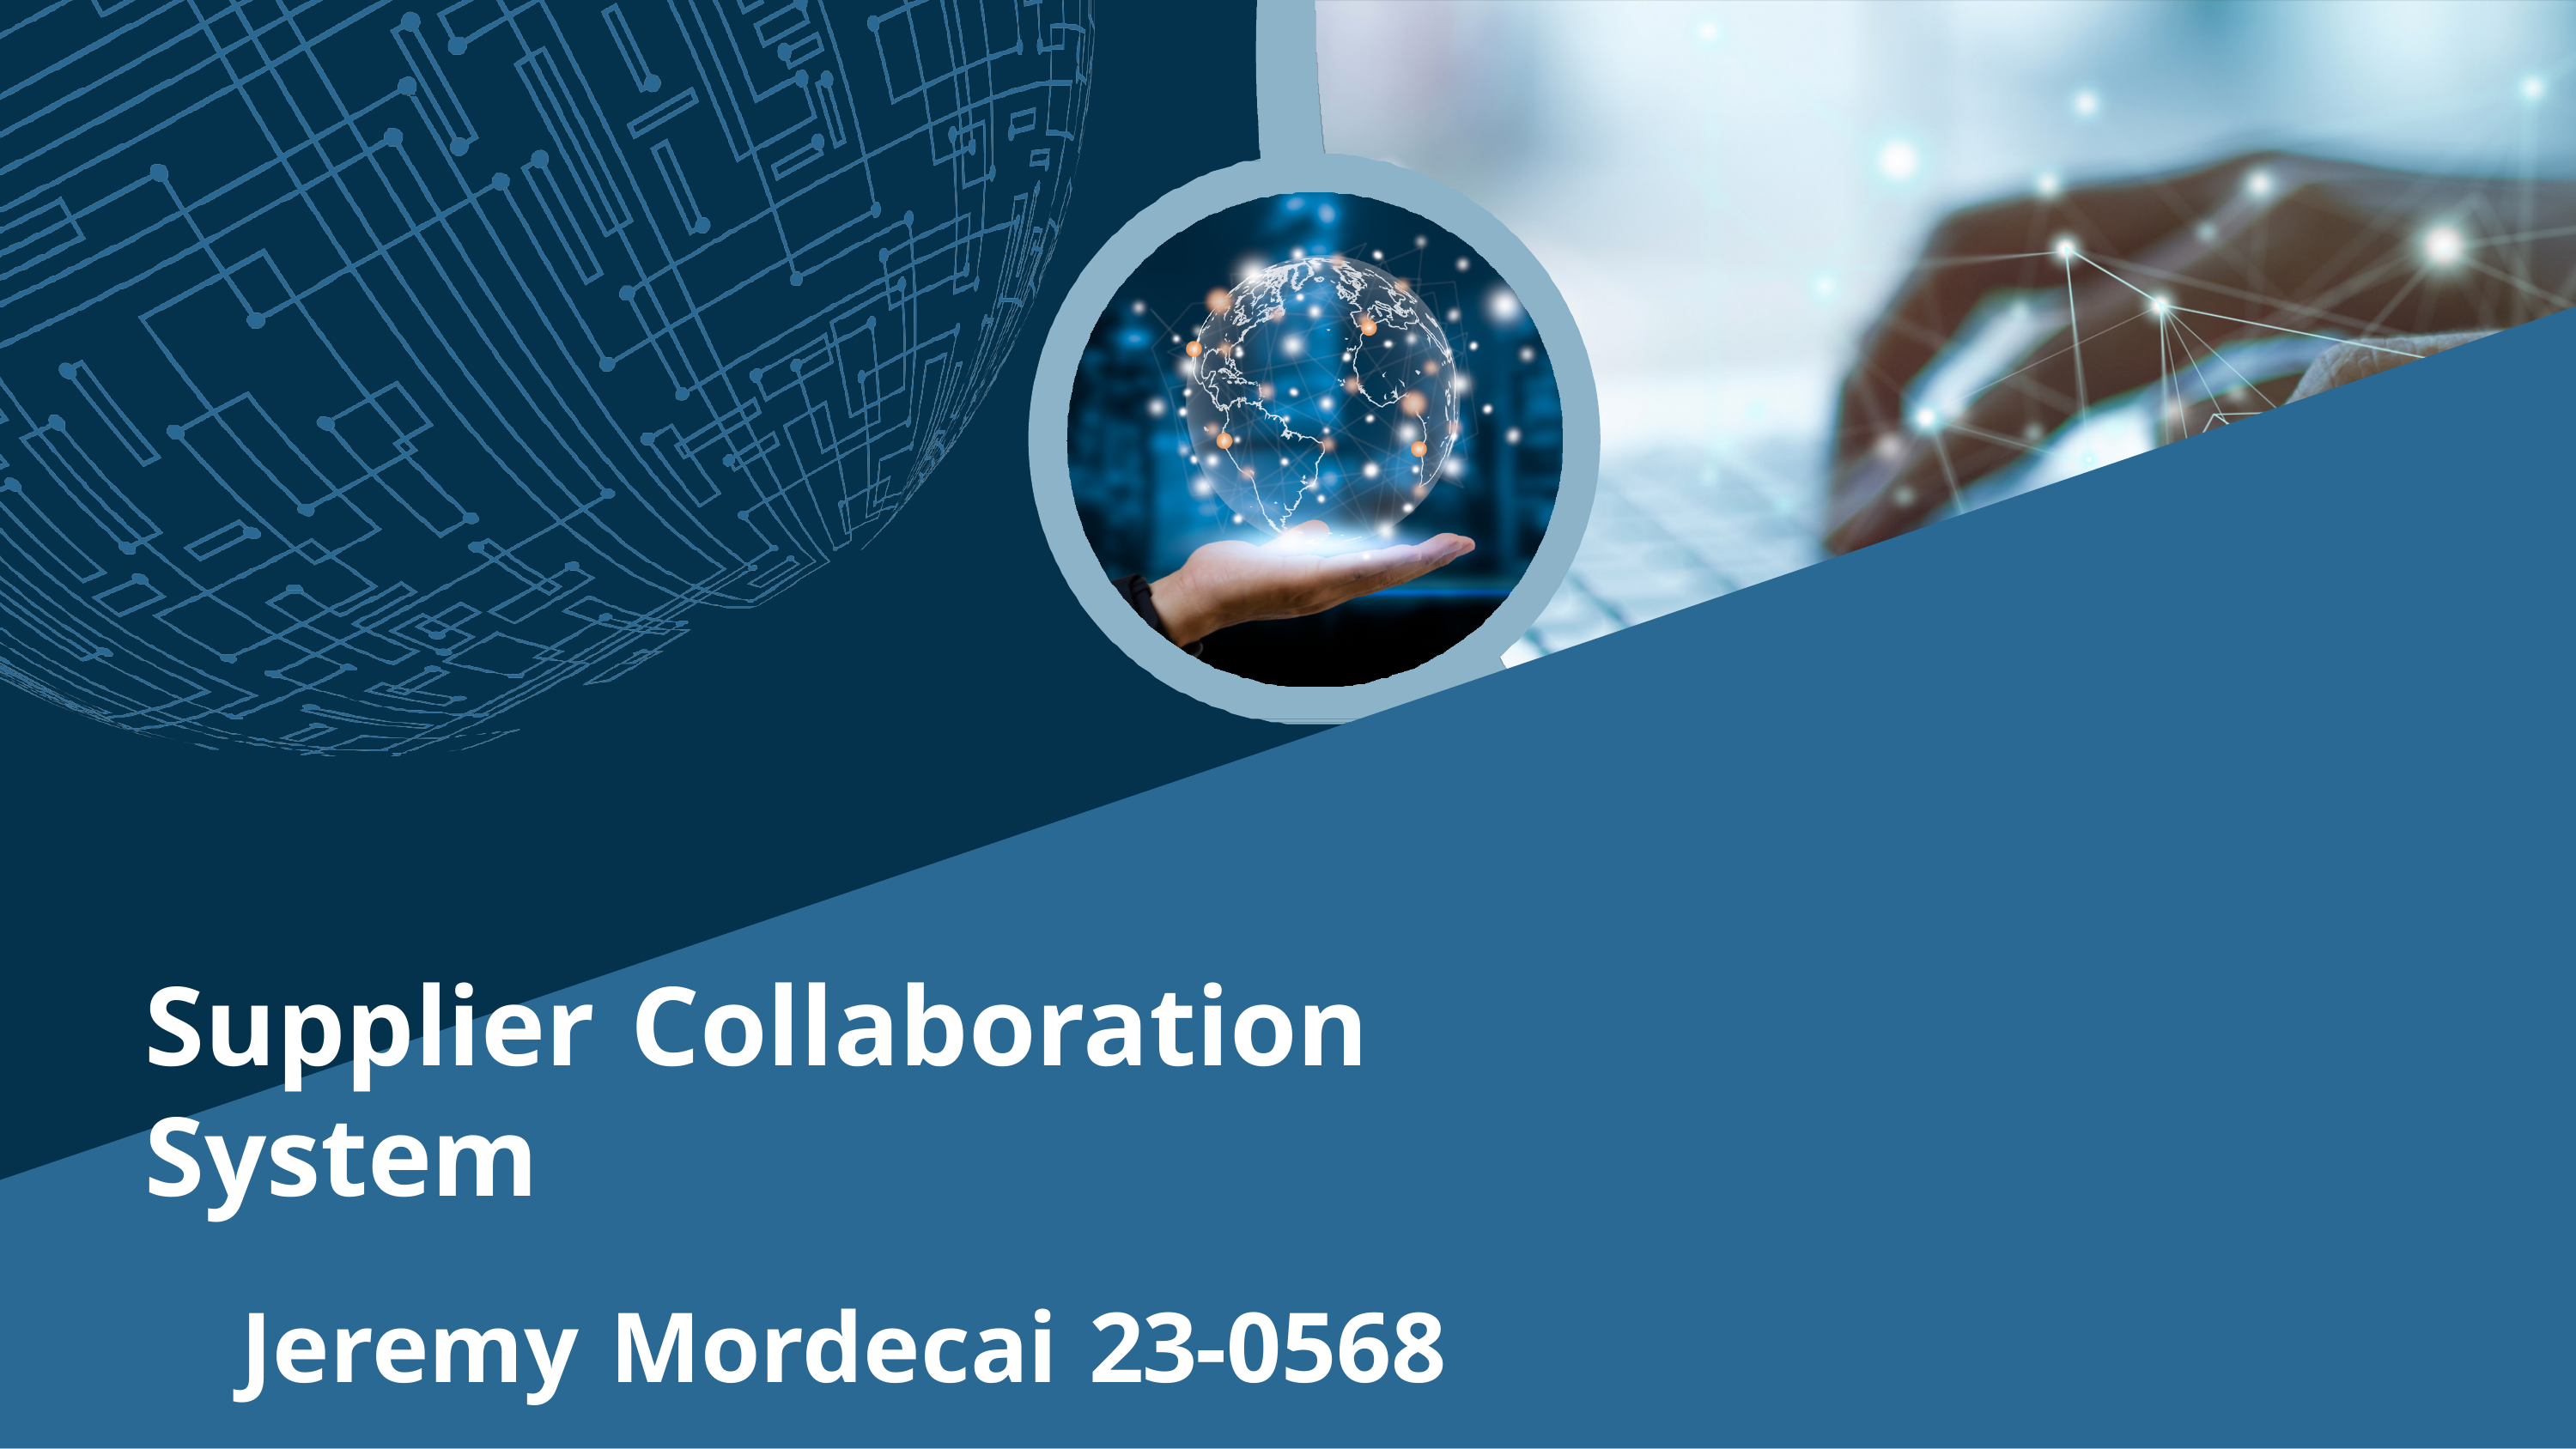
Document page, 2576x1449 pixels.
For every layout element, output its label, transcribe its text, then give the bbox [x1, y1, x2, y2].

picture [1314, 724, 1340, 734]
picture [0, 0, 2576, 756]
text_box Supplier Collaboration System Jeremy Mordecai 23-0568 [143, 878, 1473, 1403]
